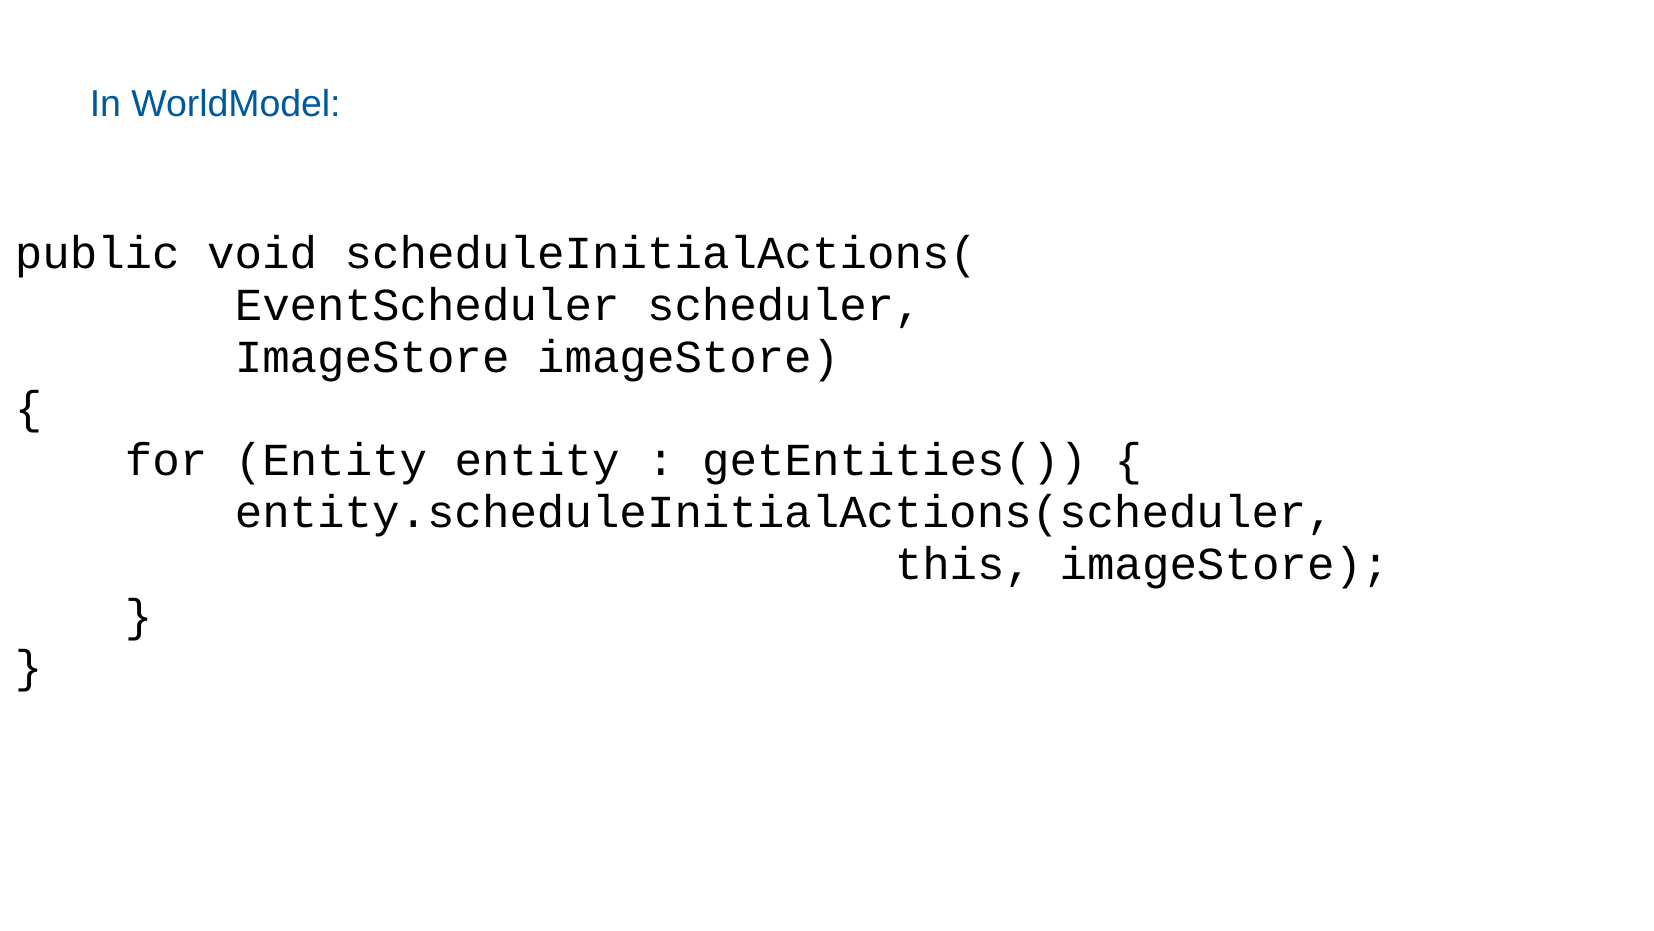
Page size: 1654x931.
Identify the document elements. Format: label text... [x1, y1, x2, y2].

text_box In WorldModel: [75, 75, 356, 132]
text_box public void scheduleInitialActions( EventScheduler scheduler, ImageStore imageStore) { for (Entity entity : getEntities()) { entity.scheduleInitialActions(scheduler, this, imageStore); } } [0, 120, 1456, 931]
